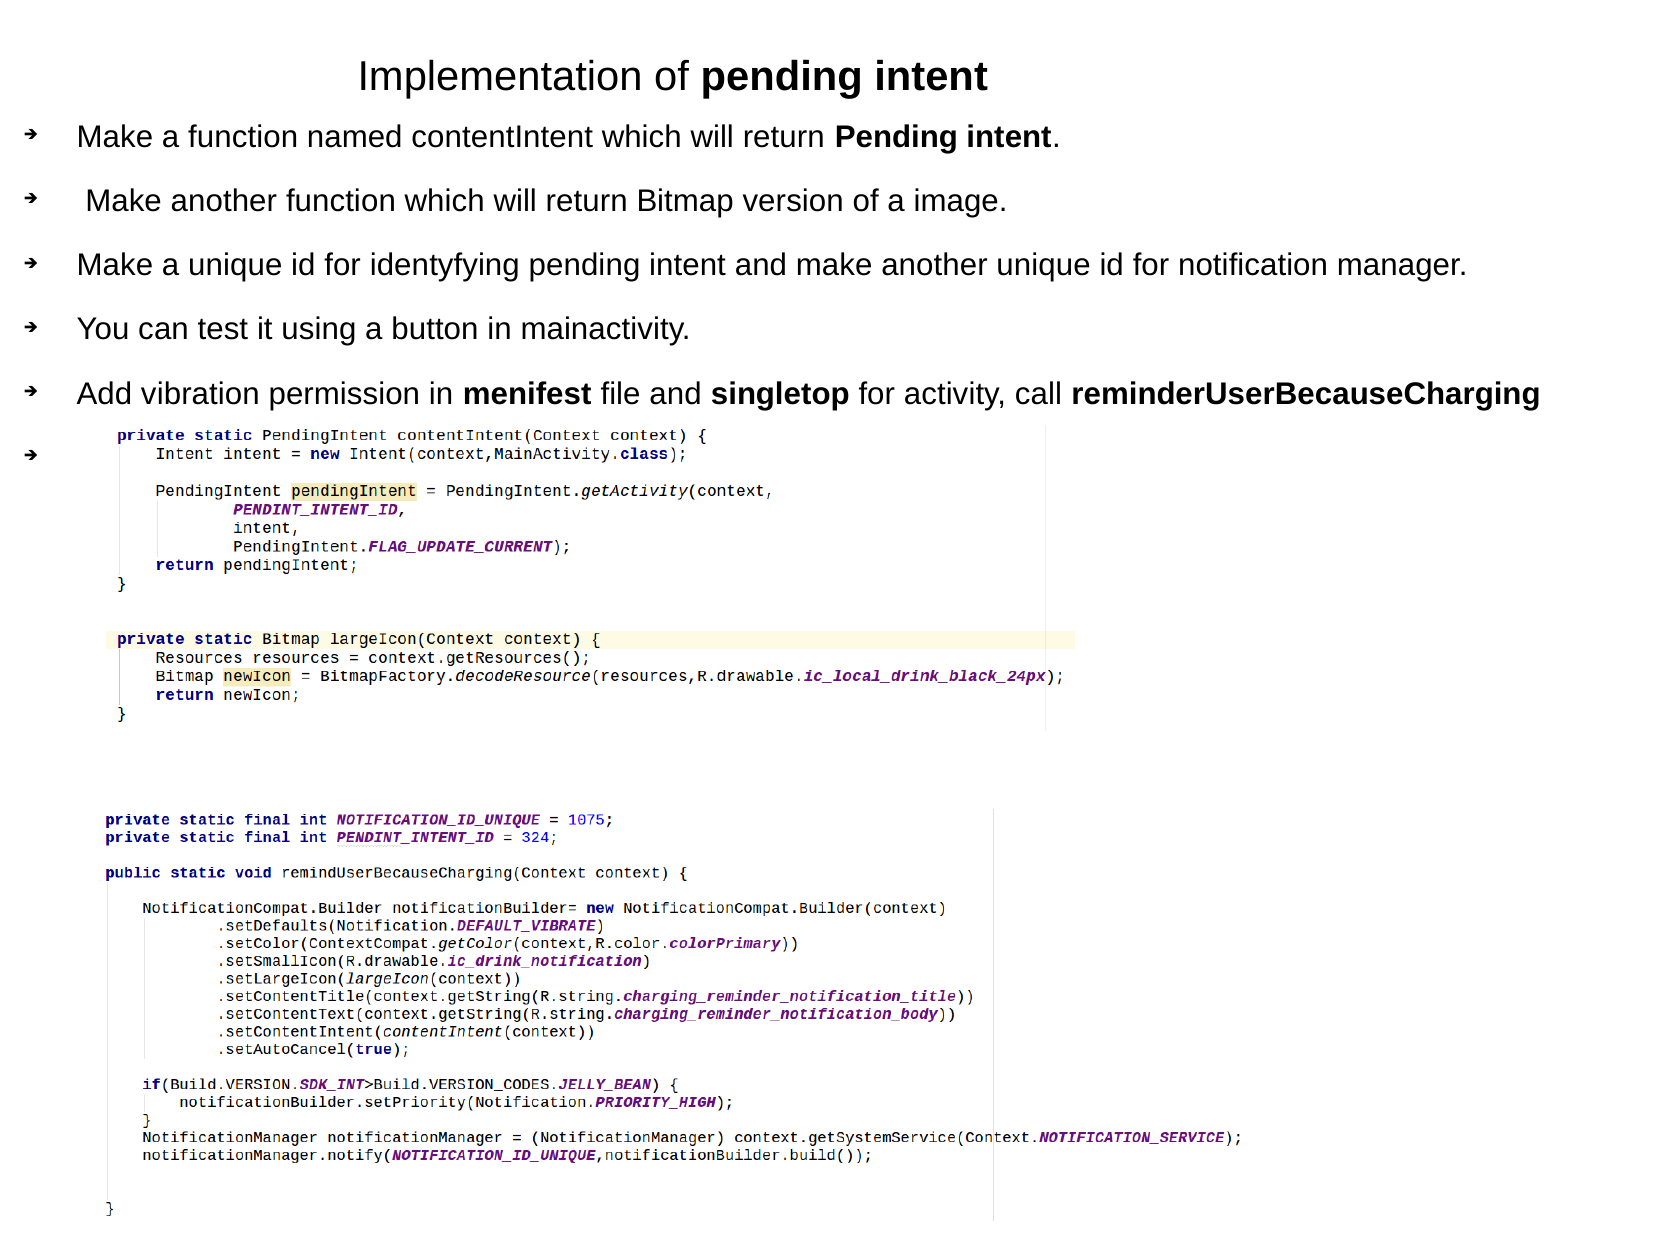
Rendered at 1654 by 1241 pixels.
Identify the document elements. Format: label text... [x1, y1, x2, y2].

list Make a function named contentIntent which will return Pending intent. Make another function which will return Bitmap version of a image. Make a unique id for identyfying pending intent and make another unique id for notification manager. You can test it using a button in mainactivity. Add vibration permission in menifest file and singletop for activity, call reminderUserBecauseCharging [5, 118, 1635, 1222]
picture [100, 809, 1255, 1221]
picture [106, 425, 1075, 731]
title Implementation of pending intent [82, 49, 1263, 104]
